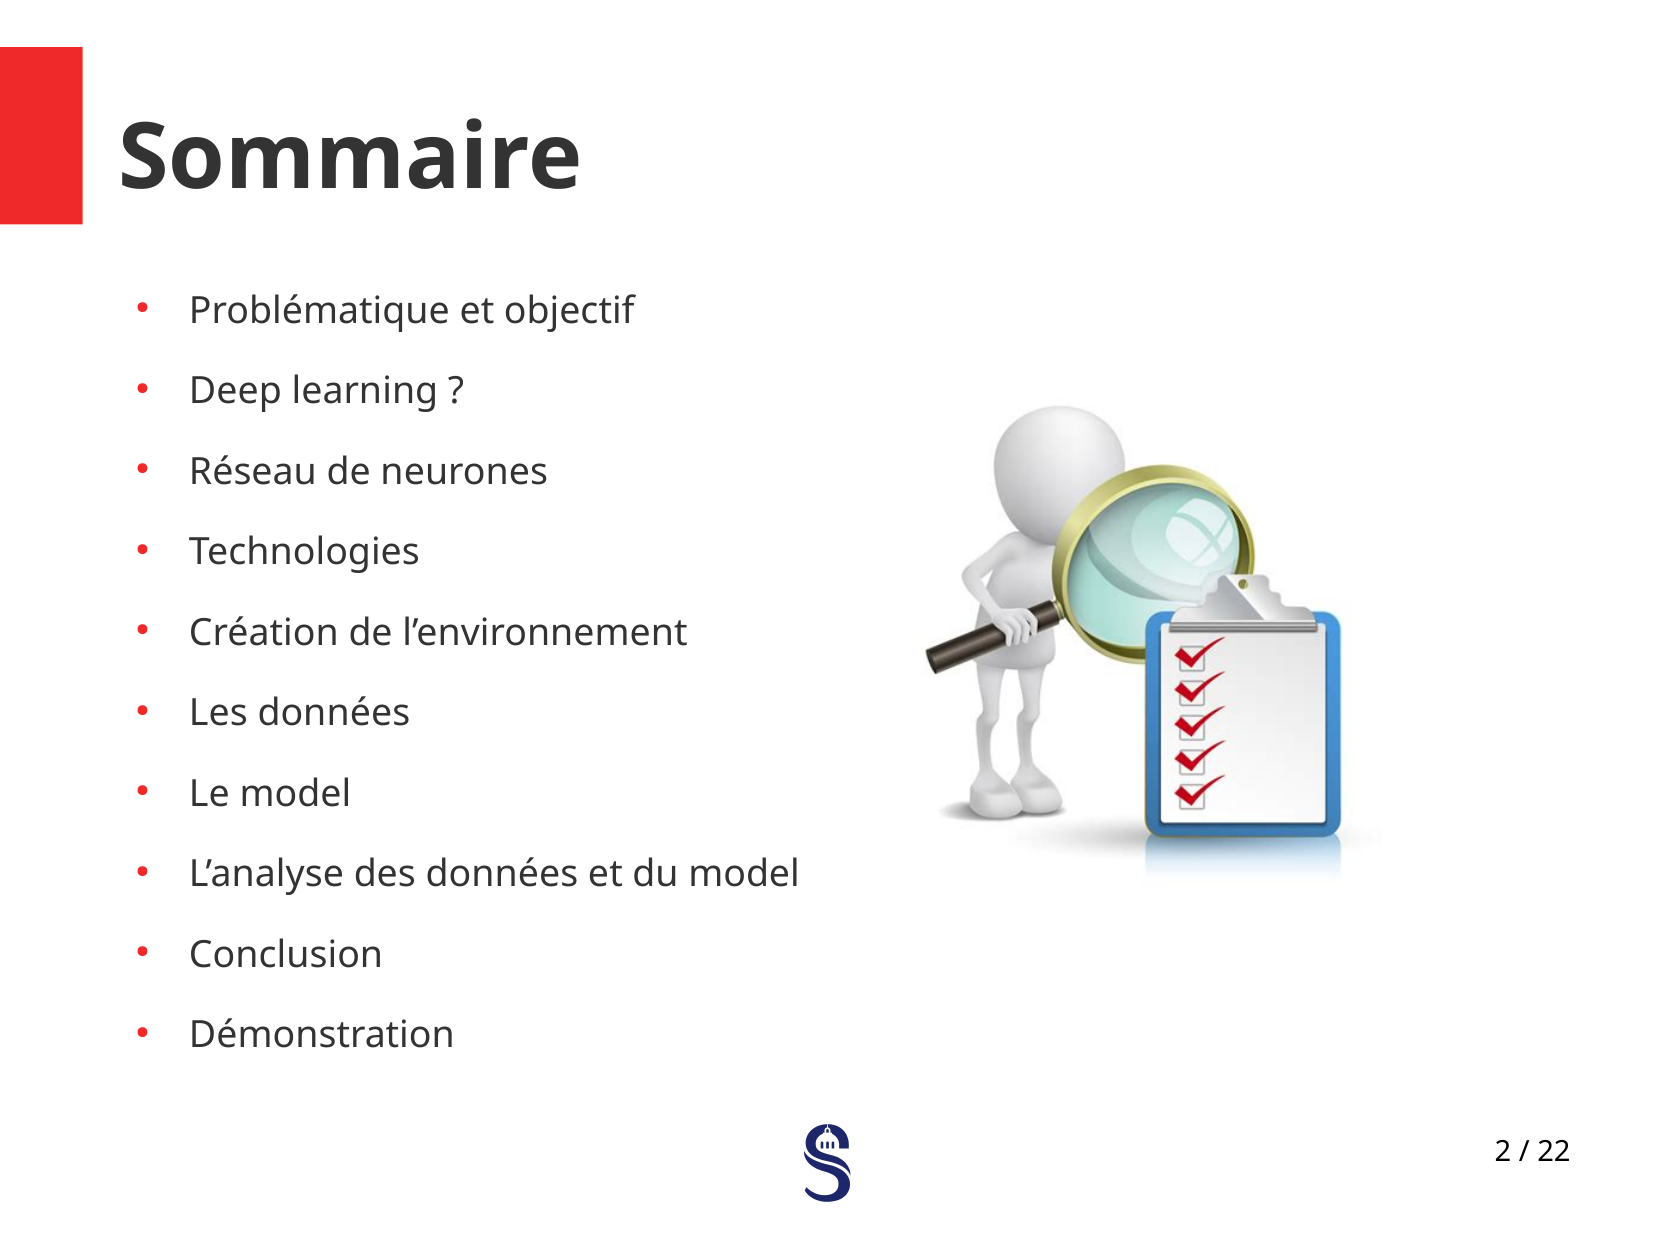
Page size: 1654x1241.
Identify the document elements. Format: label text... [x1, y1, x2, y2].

picture [785, 1121, 869, 1205]
title Sommaire [118, 49, 1571, 257]
picture [874, 330, 1441, 898]
list Problématique et objectif Deep learning ? Réseau de neurones Technologies Création de l’environnement Les données Le model L’analyse des données et du model Conclusion Démonstration [118, 283, 1536, 1003]
